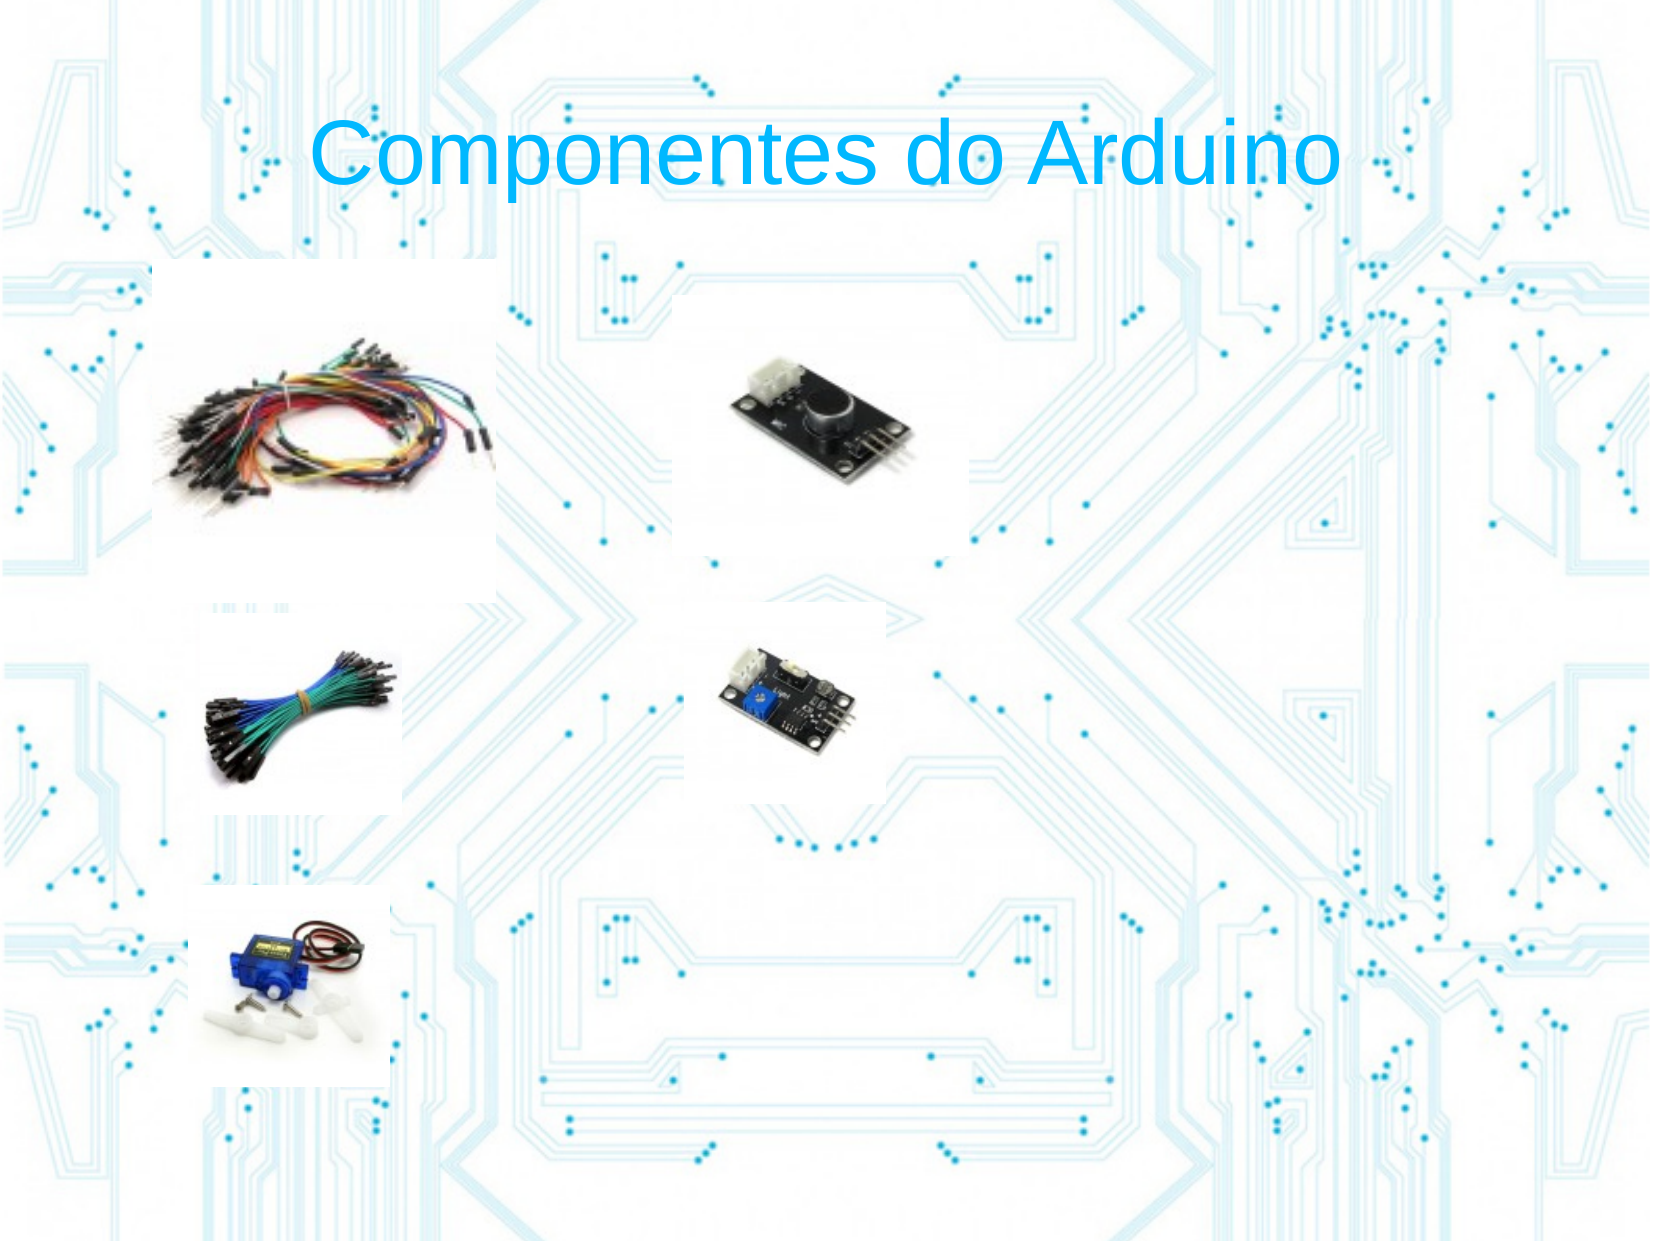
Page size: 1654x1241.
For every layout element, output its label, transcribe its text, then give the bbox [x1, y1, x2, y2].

title Componentes do Arduino [82, 49, 1571, 257]
picture [0, 0, 1654, 1241]
